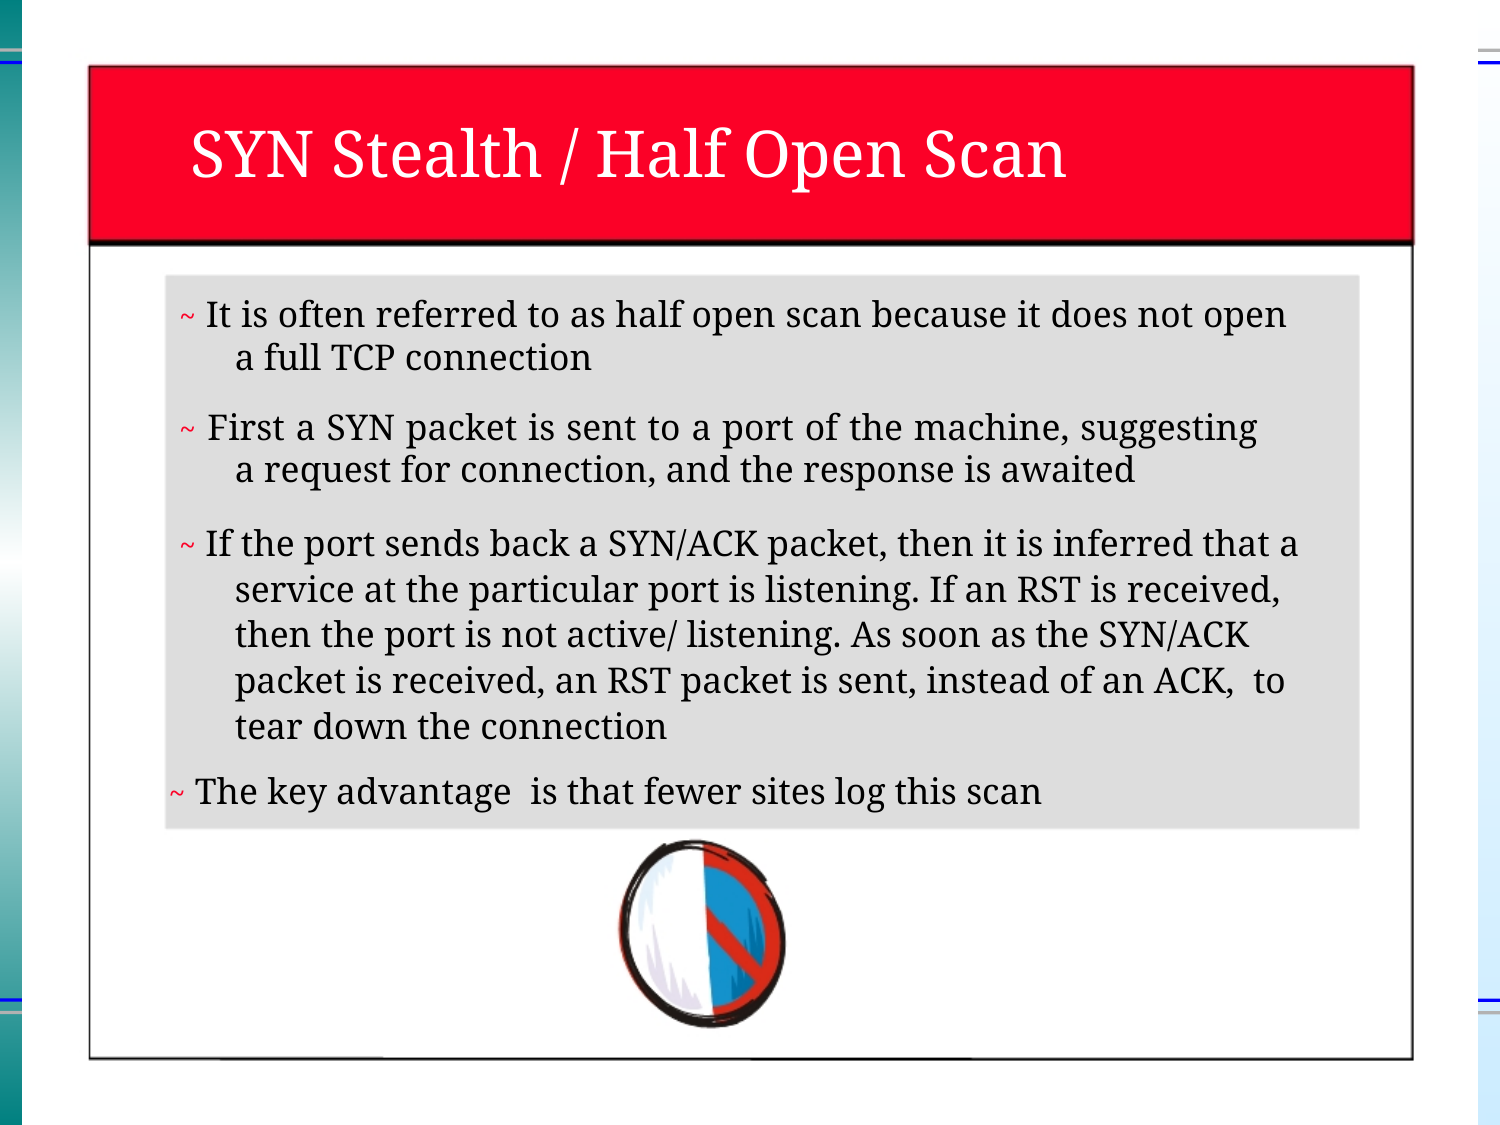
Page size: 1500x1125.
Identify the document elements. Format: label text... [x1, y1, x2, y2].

text_box ~ First a SYN packet is sent to a port of the machine, suggesting a request for connection, and the response is awaited [178, 397, 1274, 498]
text_box ~ If the port sends back a SYN/ACK packet, then it is inferred that a service at the particular port is listening. If an RST is received, then the port is not active/ listening. As soon as the SYN/ACK packet is received, an RST packet is sent, instead of an ACK, to tear down the connection [178, 509, 1351, 755]
picture [22, 0, 1500, 1125]
text_box ~ It is often referred to as half open scan because it does not open a full TCP connection [178, 284, 1304, 386]
text_box ~ The key advantage is that fewer sites log this scan [168, 767, 1068, 820]
text_box SYN Stealth / Half Open Scan [190, 116, 1100, 199]
